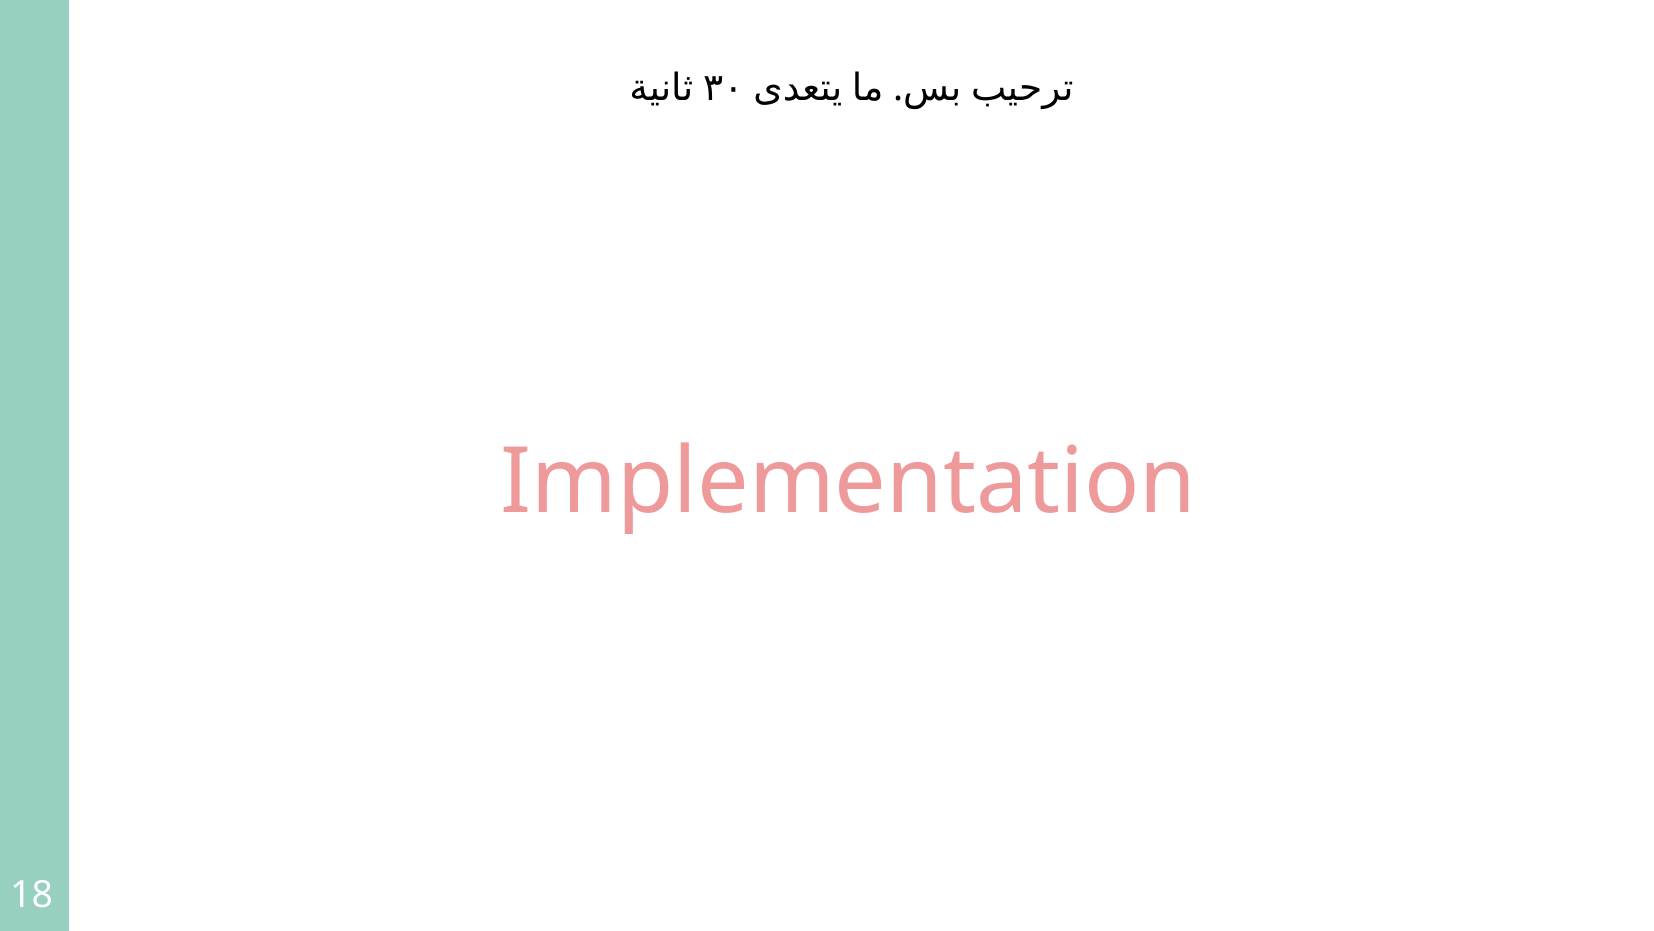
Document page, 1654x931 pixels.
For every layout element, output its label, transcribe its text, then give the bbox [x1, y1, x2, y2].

title Implementation [105, 399, 1594, 556]
text_box ترحيب بس. ما يتعدى ٣٠ ثانية [614, 60, 1045, 125]
text_box <number> [0, 860, 132, 931]
text_box [0, 0, 70, 860]
